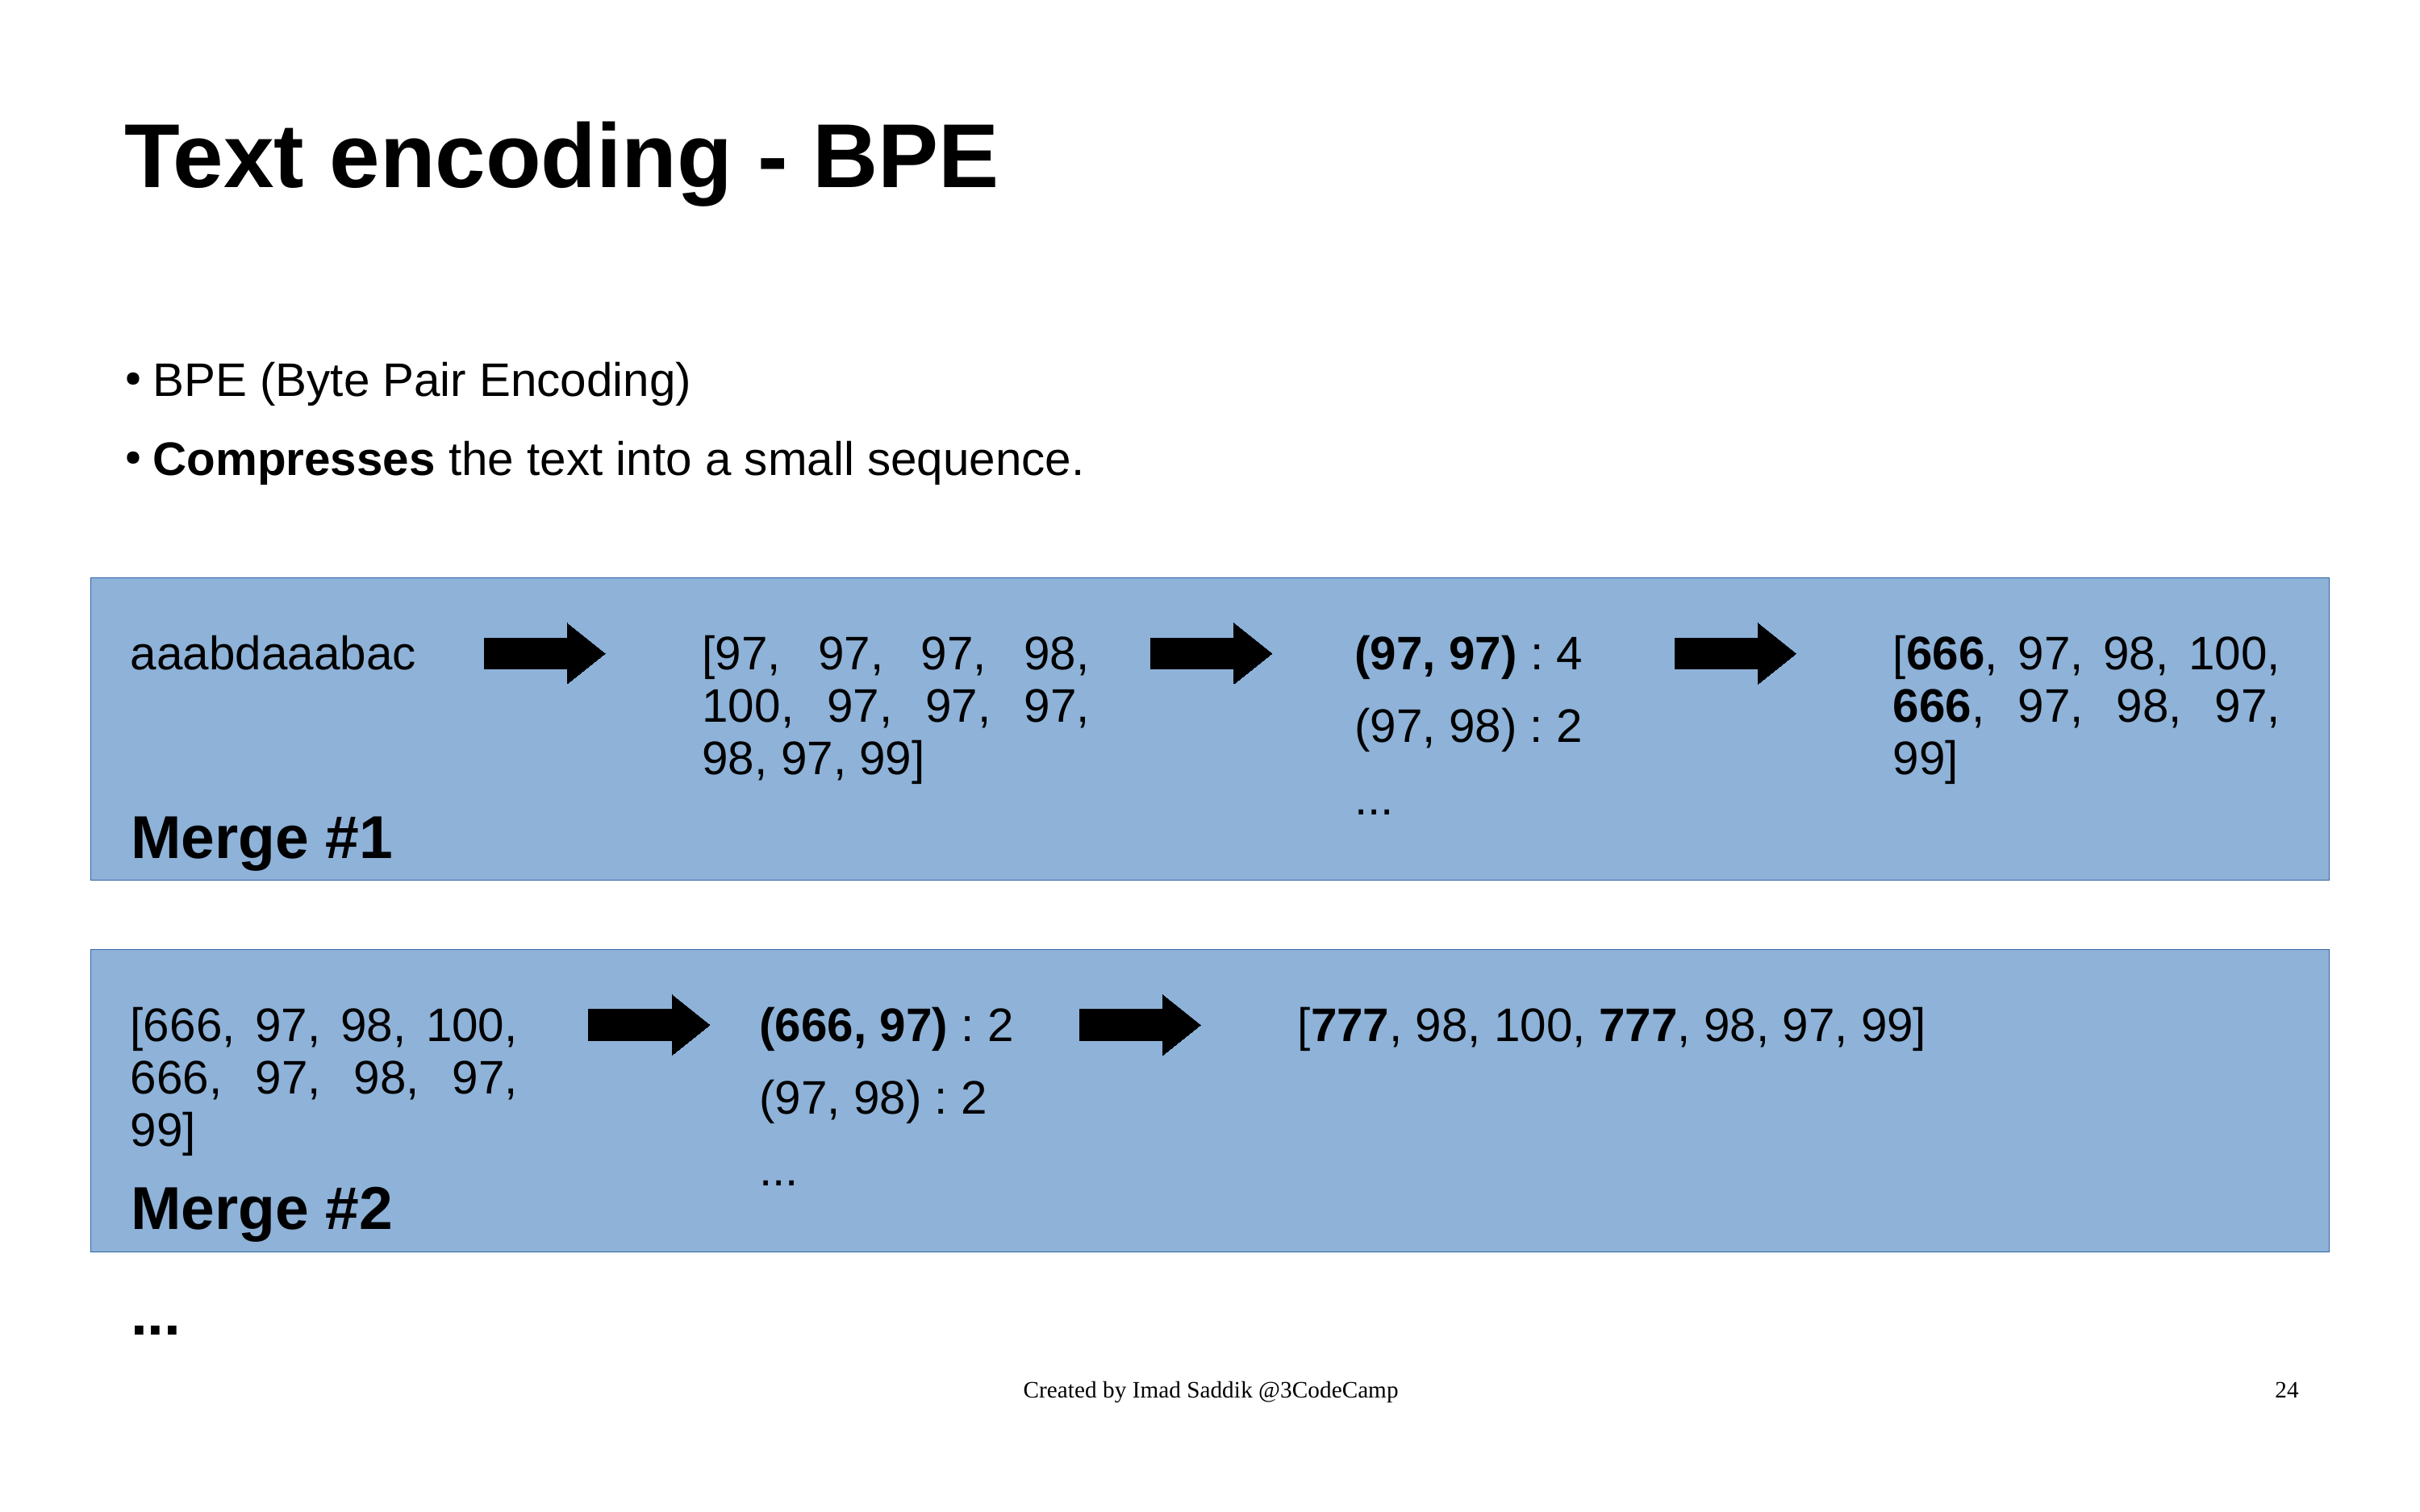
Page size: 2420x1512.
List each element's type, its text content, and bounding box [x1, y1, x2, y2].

text_box (666, 97) : 2 (97, 98) : 2 ... [747, 993, 1059, 1202]
text_box [90, 949, 2330, 1252]
text_box [90, 577, 2330, 881]
text_box (97, 97) : 4 (97, 98) : 2 ... [1342, 621, 1620, 851]
text_box Merge #2 [119, 1168, 454, 1249]
text_box Text encoding - BPE [112, 61, 1664, 251]
text_box aaabdaaabac [119, 621, 454, 686]
text_box [666, 97, 98, 100, 666, 97, 98, 97, 99] [1881, 621, 2293, 791]
text_box Merge #1 [119, 797, 454, 877]
text_box [97, 97, 97, 98, 100, 97, 97, 97, 98, 97, 99] [690, 621, 1102, 791]
text_box [777, 98, 100, 777, 98, 97, 99] [1286, 993, 2209, 1057]
text_box BPE (Byte Pair Encoding) Compresses the text into a small sequence. [112, 322, 2209, 514]
text_box ... [119, 1273, 454, 1354]
text_box [666, 97, 98, 100, 666, 97, 98, 97, 99] [119, 993, 531, 1162]
